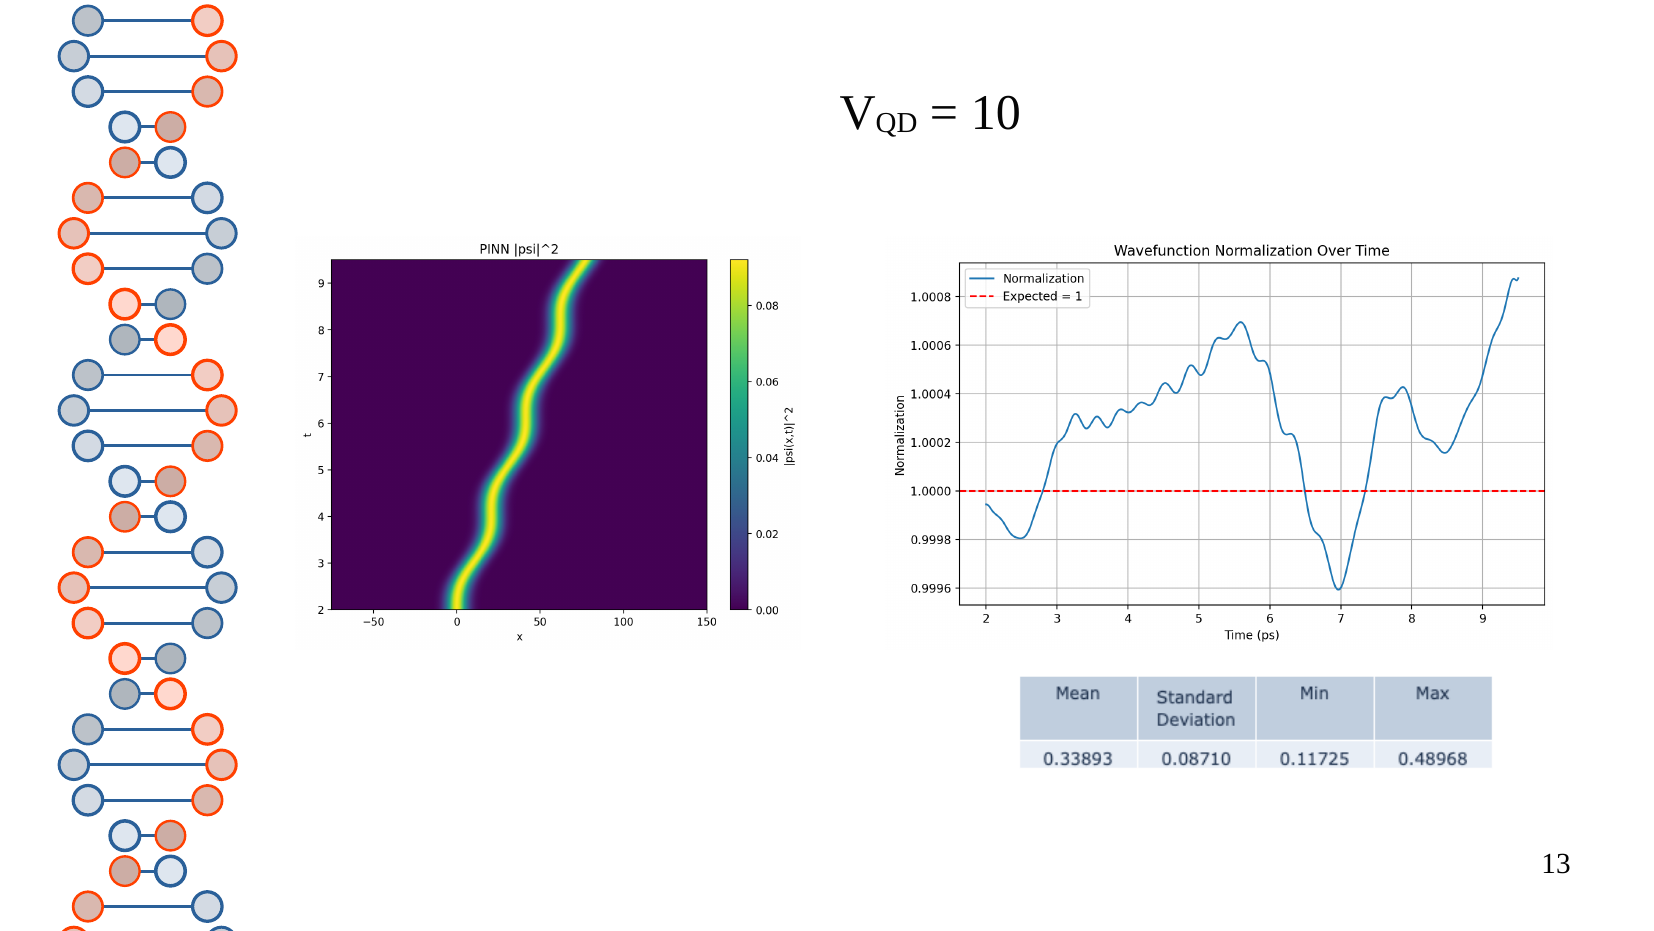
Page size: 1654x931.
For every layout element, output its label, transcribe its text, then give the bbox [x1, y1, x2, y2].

picture [885, 236, 1553, 650]
picture [295, 236, 801, 650]
title VQD = 10 [265, 35, 1595, 189]
picture [1005, 663, 1506, 789]
